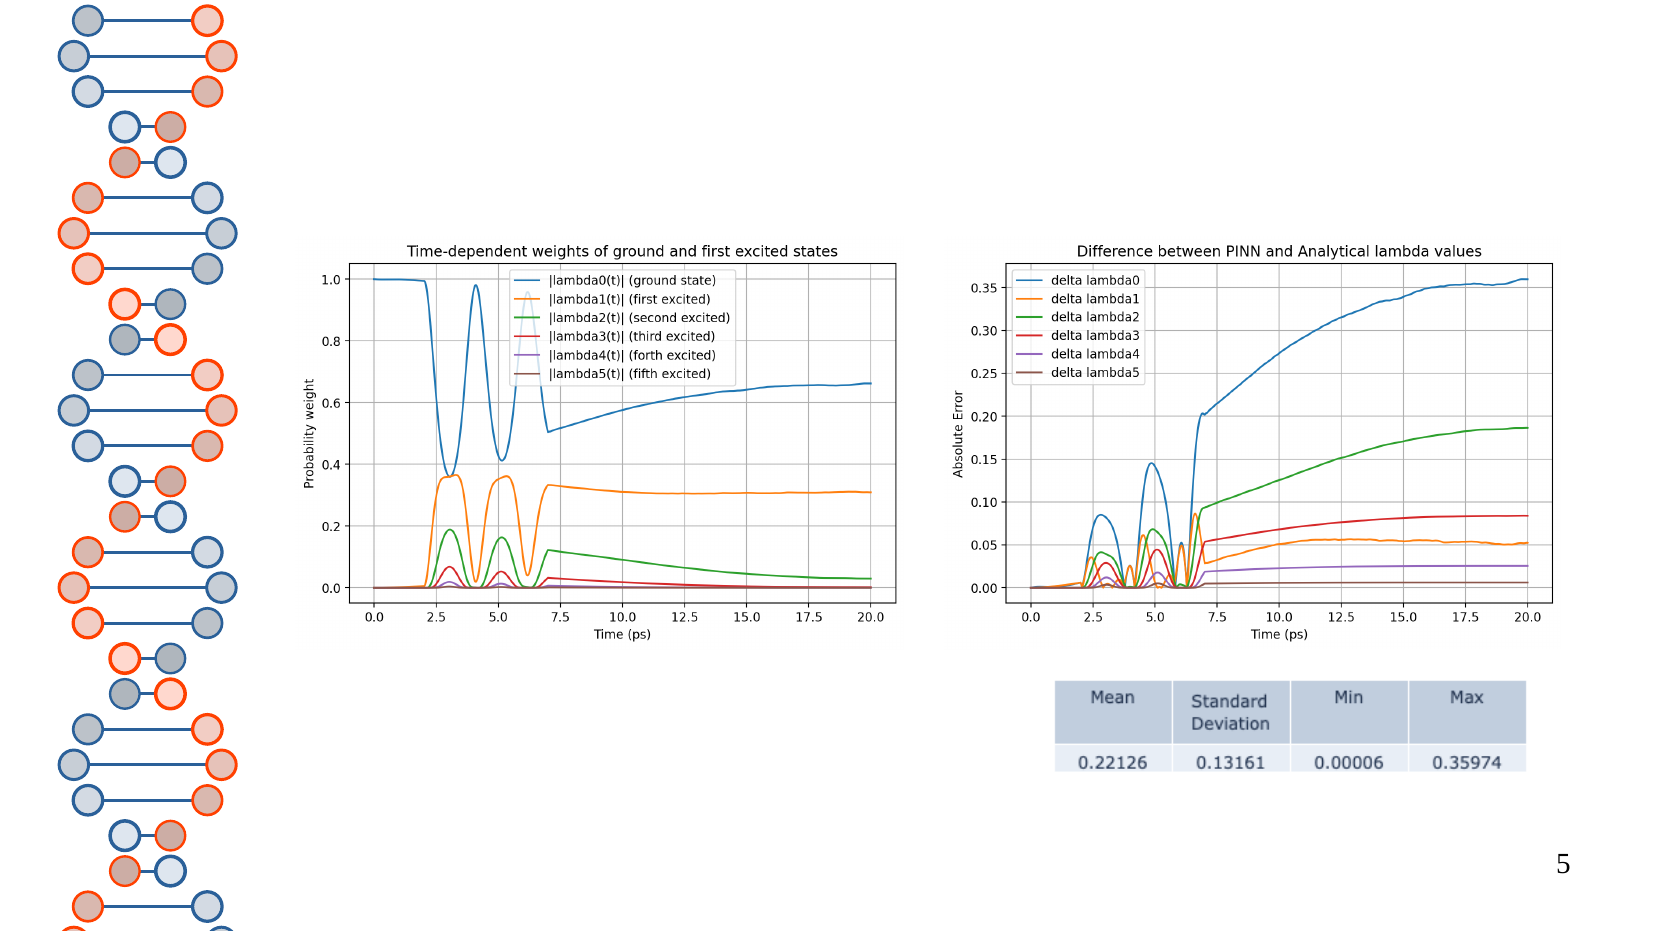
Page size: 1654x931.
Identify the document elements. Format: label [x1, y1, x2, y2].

picture [944, 236, 1561, 808]
picture [295, 236, 904, 650]
